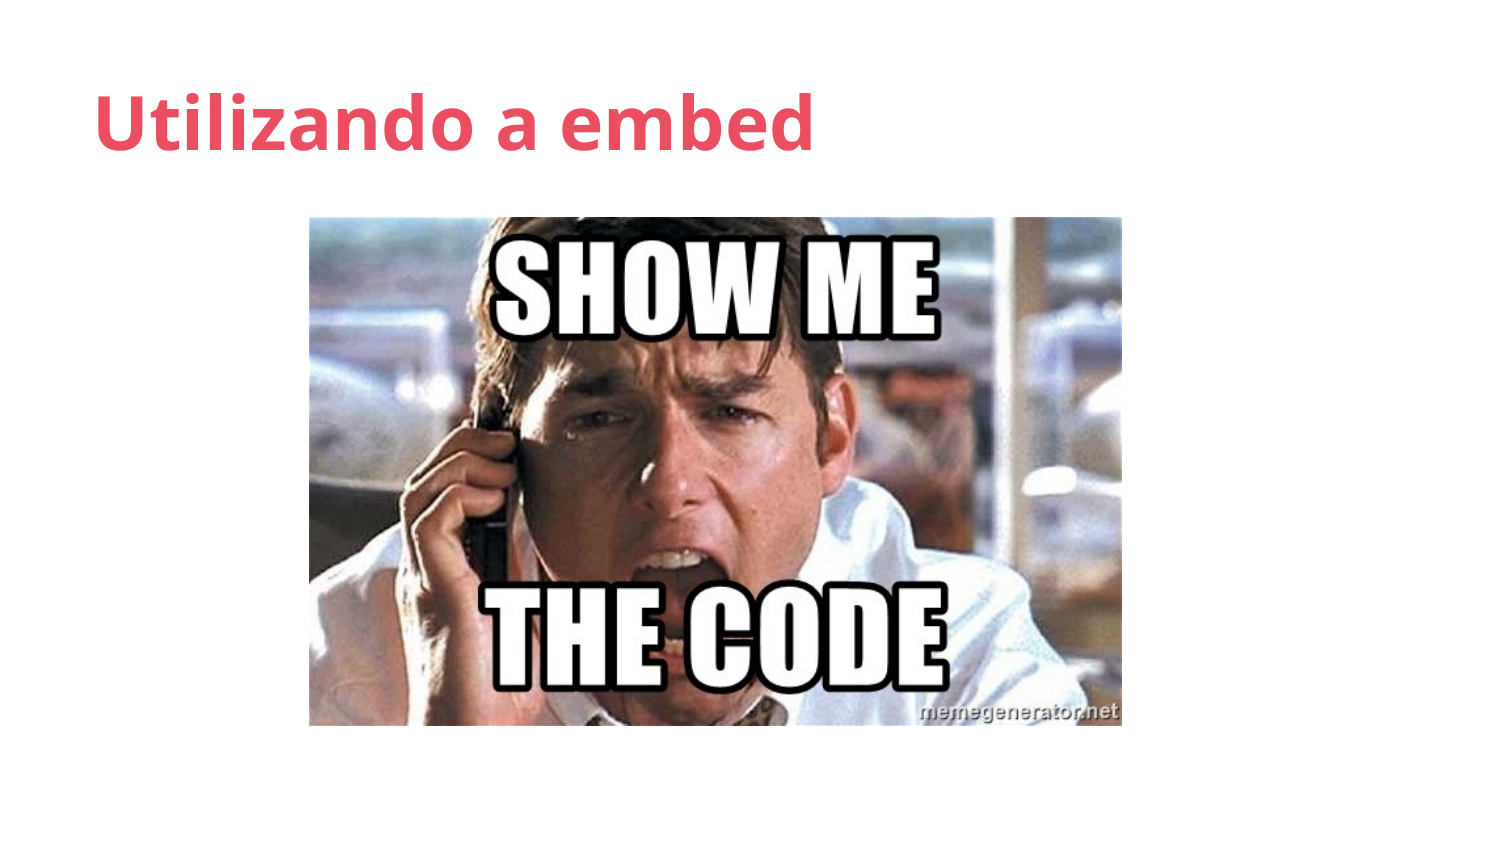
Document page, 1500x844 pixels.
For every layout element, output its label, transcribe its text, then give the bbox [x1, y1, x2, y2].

picture [309, 217, 1122, 726]
text_box Utilizando a embed [77, 44, 1393, 184]
